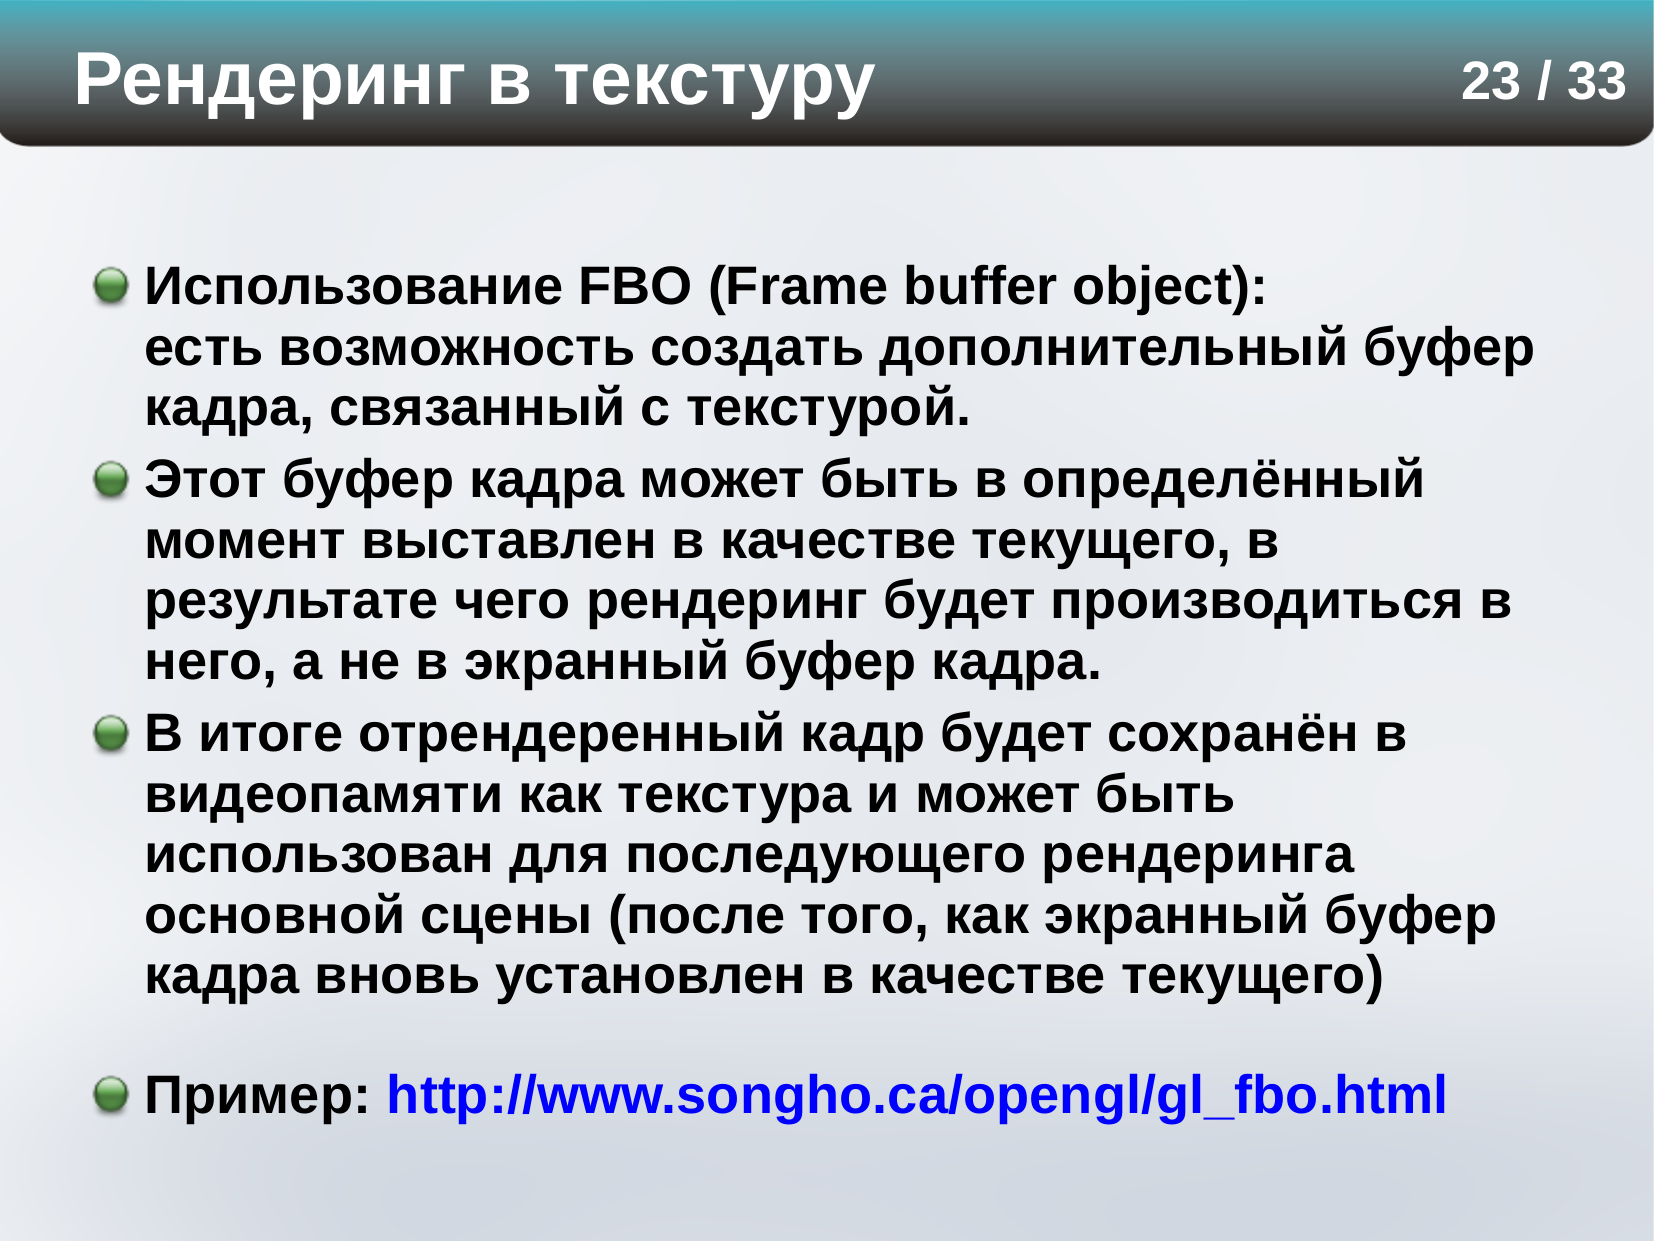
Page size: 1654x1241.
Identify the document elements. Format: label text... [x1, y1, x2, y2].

text_box <number> / 33 [1446, 42, 1654, 179]
text_box Использование FBO (Frame buffer object): есть возможность создать дополнительный буфер кадра, связанный с текстурой. Этот буфер кадра может быть в определённый момент выставлен в качестве текущего, в результате чего рендеринг будет производиться в него, а не в экранный буфер кадра. В итоге отрендеренный кадр будет сохранён в видеопамяти как текстура и может быть использован для последующего рендеринга основной сцены (после того, как экранный буфер кадра вновь установлен в качестве текущего) Пример: http://www.songho.ca/opengl/gl_fbo.html [70, 248, 1595, 1133]
text_box Рендеринг в текстуру [59, 29, 1359, 129]
picture [0, 0, 1654, 1241]
